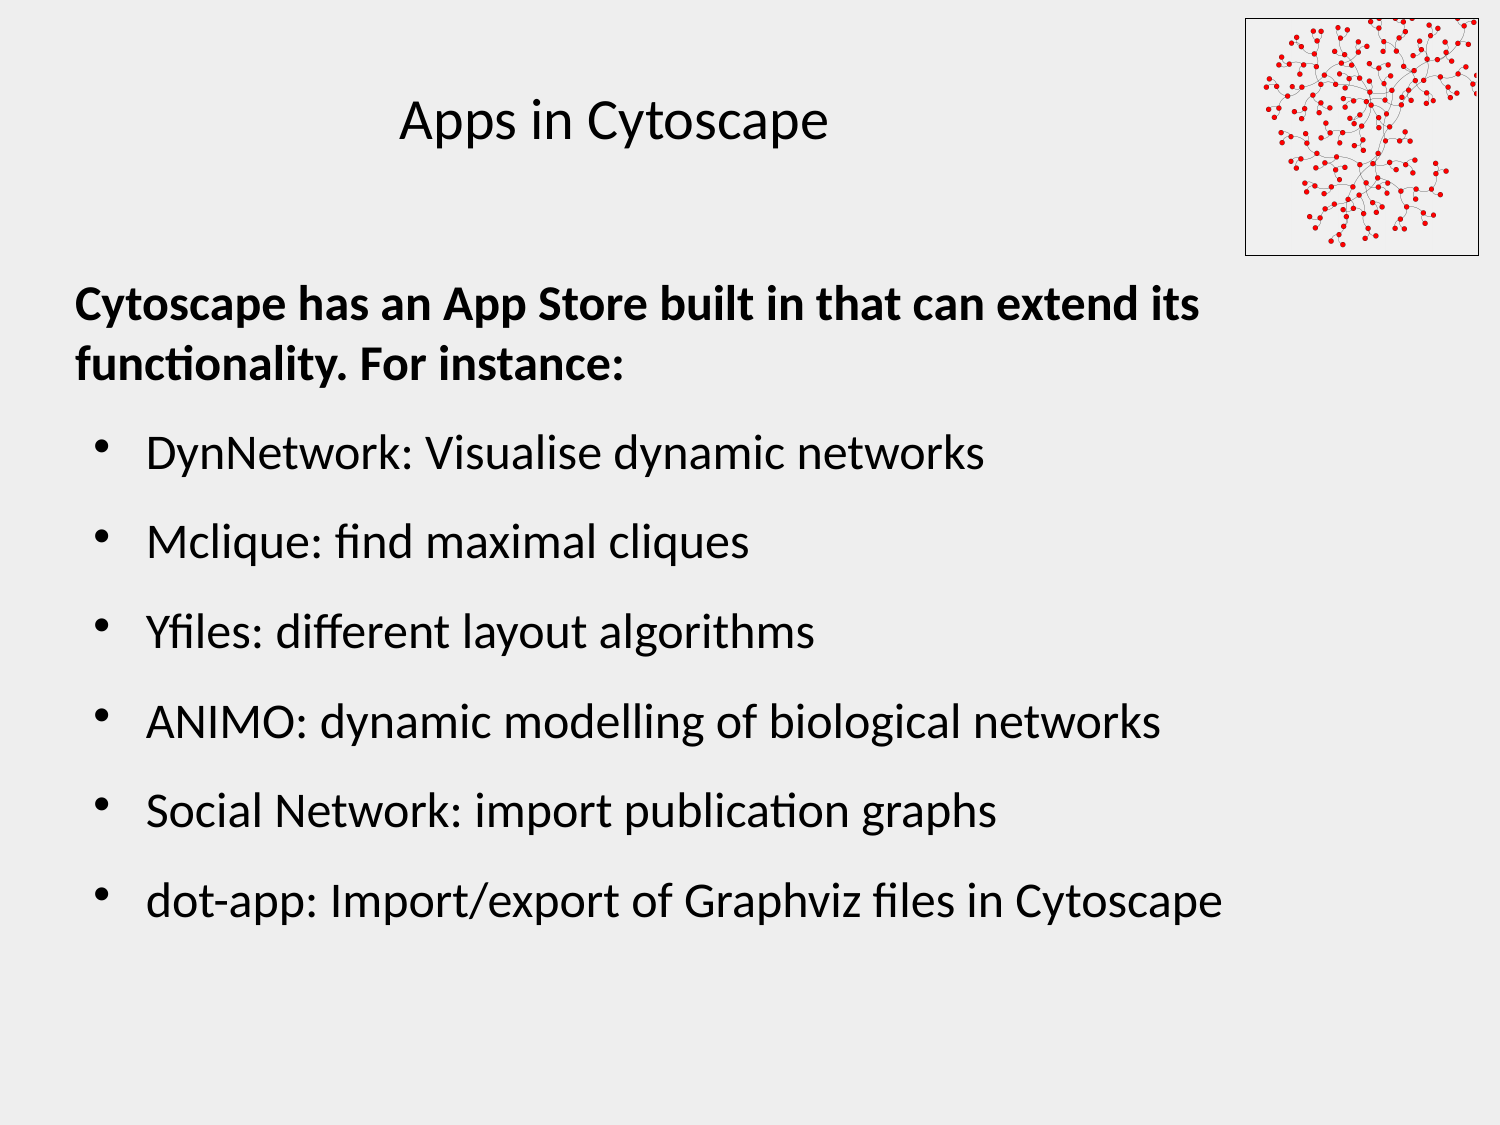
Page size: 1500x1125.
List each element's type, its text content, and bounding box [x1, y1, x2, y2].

text_box Cytoscape has an App Store built in that can extend its functionality. For instance: DynNetwork: Visualise dynamic networks Mclique: find maximal cliques Yfiles: different layout algorithms ANIMO: dynamic modelling of biological networks Social Network: import publication graphs dot-app: Import/export of Graphviz files in Cytoscape [74, 269, 1470, 1080]
picture [1246, 19, 1478, 255]
text_box Apps in Cytoscape [0, 80, 1290, 151]
text_box [531, 510, 970, 617]
